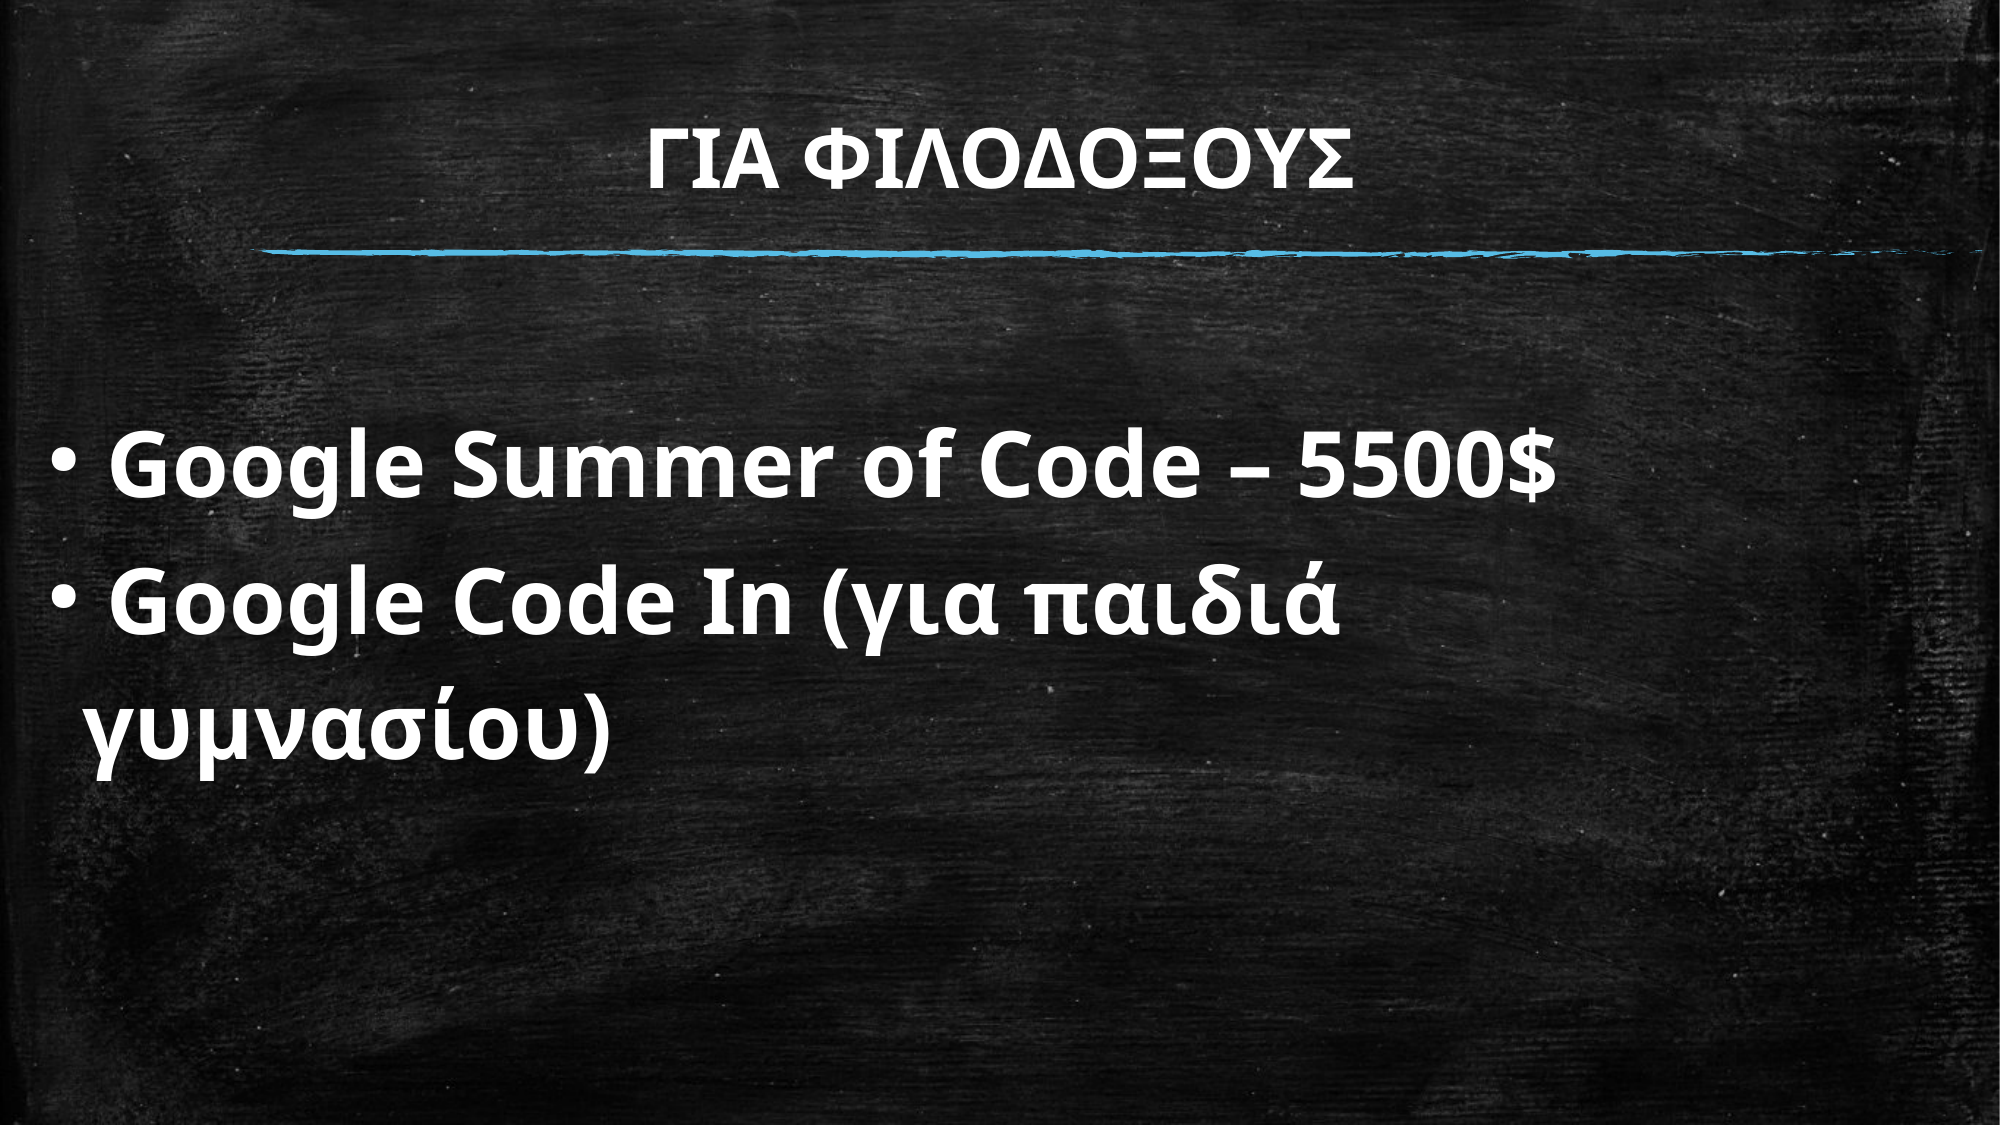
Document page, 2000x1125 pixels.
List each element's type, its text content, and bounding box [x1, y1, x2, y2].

subtitle Google Summer of Code – 5500$ Google Code In (για παιδιά γυμνασίου) [47, 399, 1878, 923]
title ΓΙΑ ΦΙΛΟΔΟΞΟΥΣ [249, 45, 1750, 213]
picture [0, 0, 2000, 1125]
